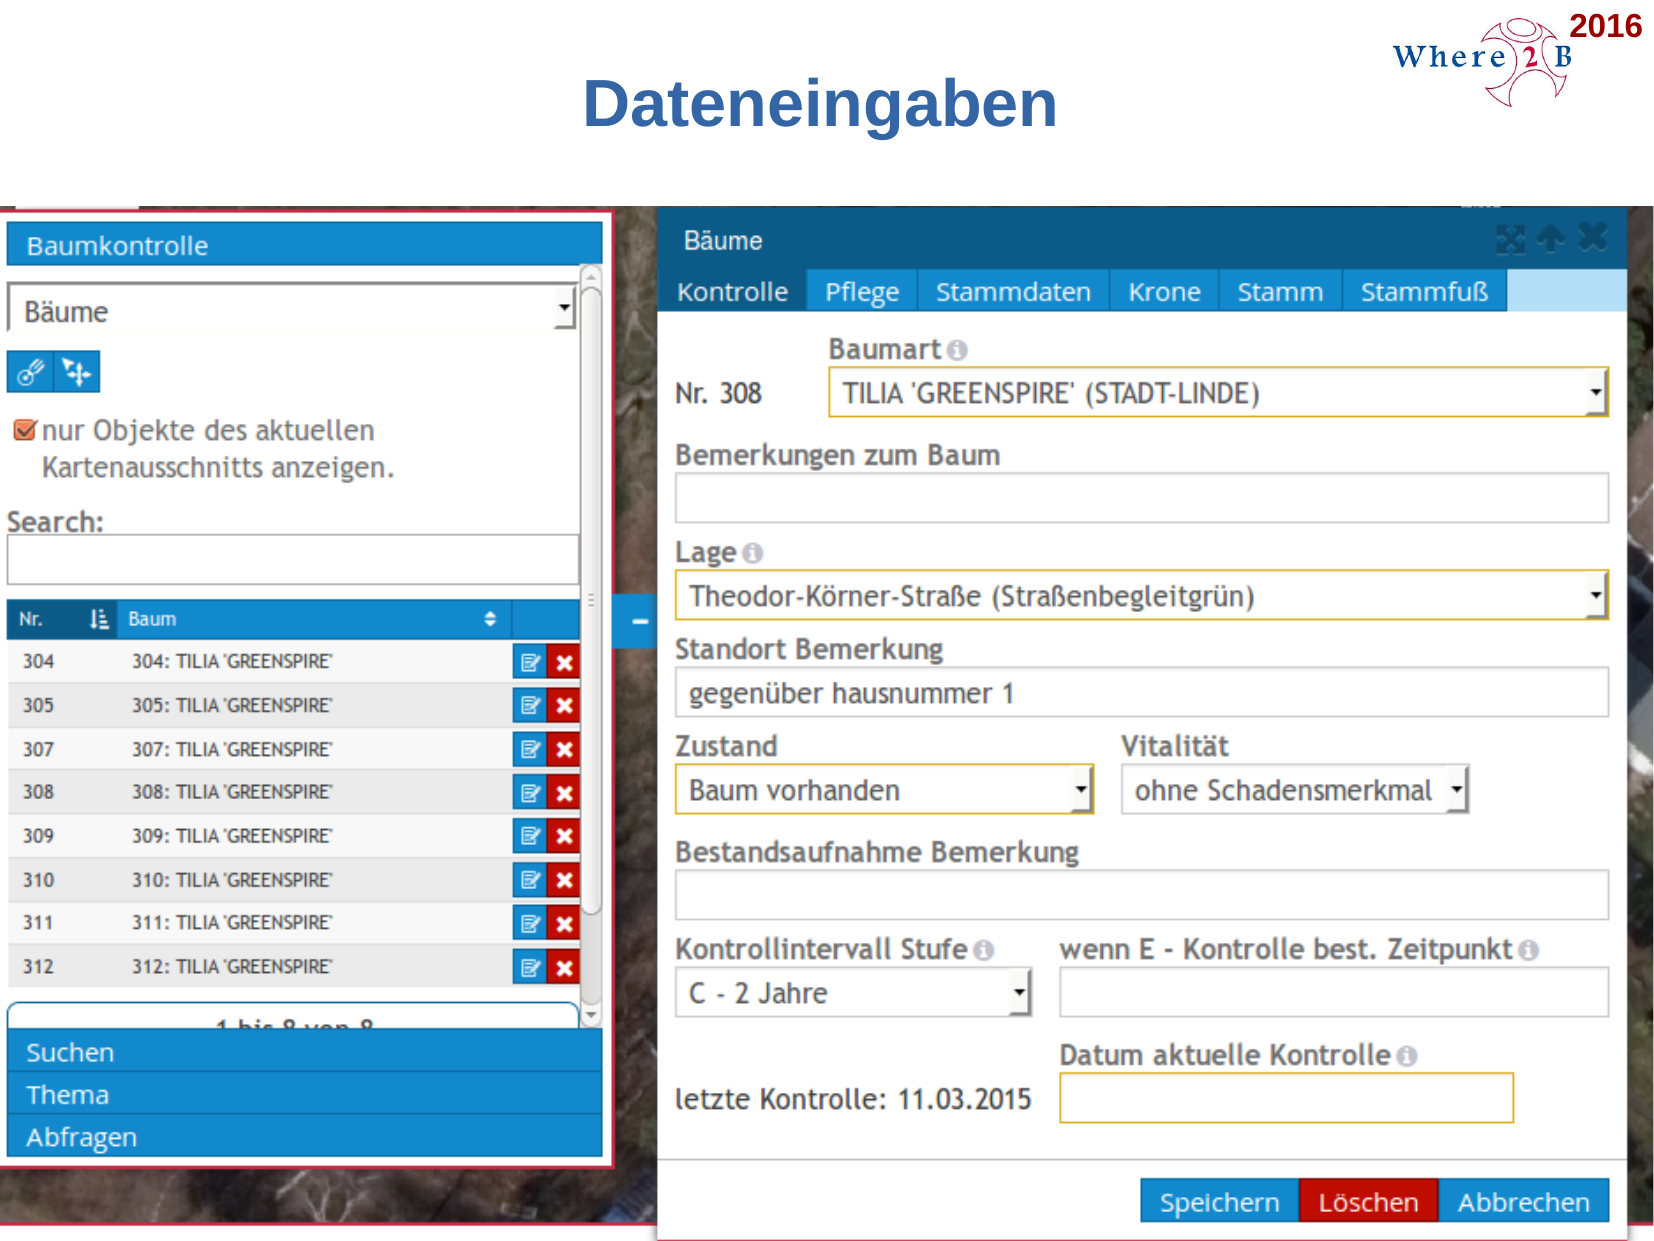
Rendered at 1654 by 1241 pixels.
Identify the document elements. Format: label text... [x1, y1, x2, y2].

picture [1393, 18, 1571, 107]
title Dateneingaben [76, 29, 1565, 178]
picture [0, 206, 1654, 1241]
